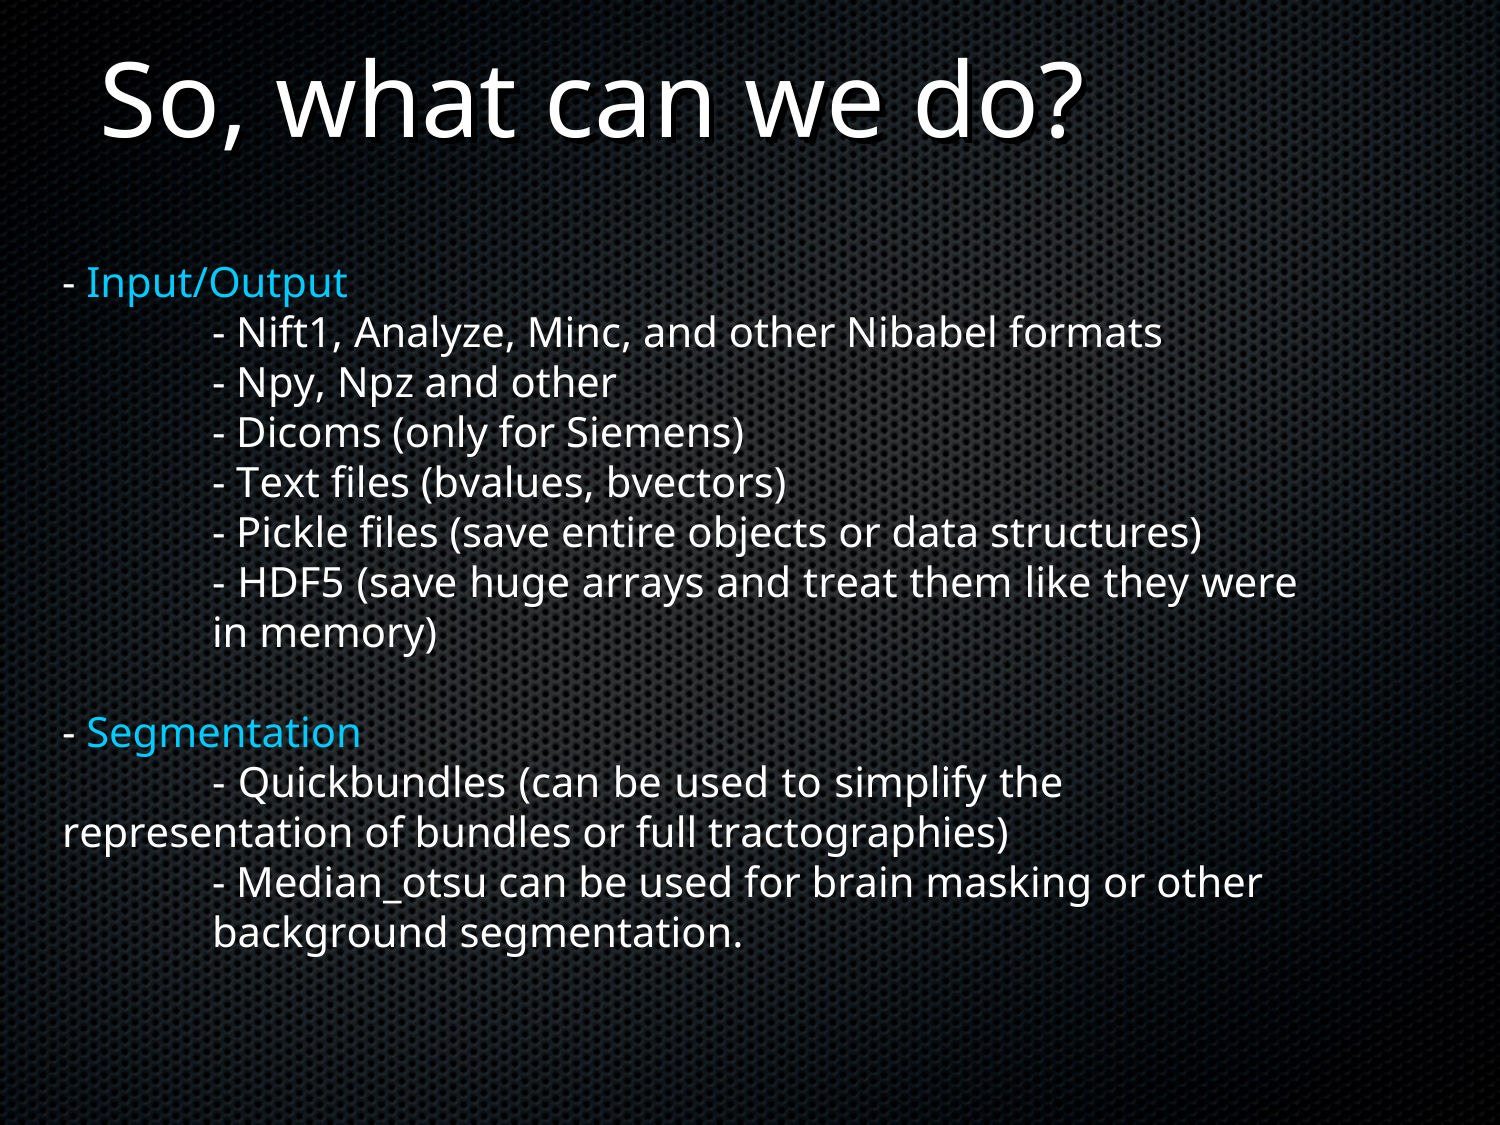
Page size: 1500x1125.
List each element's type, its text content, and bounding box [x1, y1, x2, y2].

title So, what can we do? [91, 11, 1411, 181]
text_box - Input/Output - Nift1, Analyze, Minc, and other Nibabel formats - Npy, Npz and other - Dicoms (only for Siemens) - Text files (bvalues, bvectors) - Pickle files (save entire objects or data structures) - HDF5 (save huge arrays and treat them like they were in memory) - Segmentation - Quickbundles (can be used to simplify the representation of bundles or full tractographies) - Median_otsu can be used for brain masking or other background segmentation. [47, 248, 1440, 1064]
picture [0, 0, 1500, 1125]
